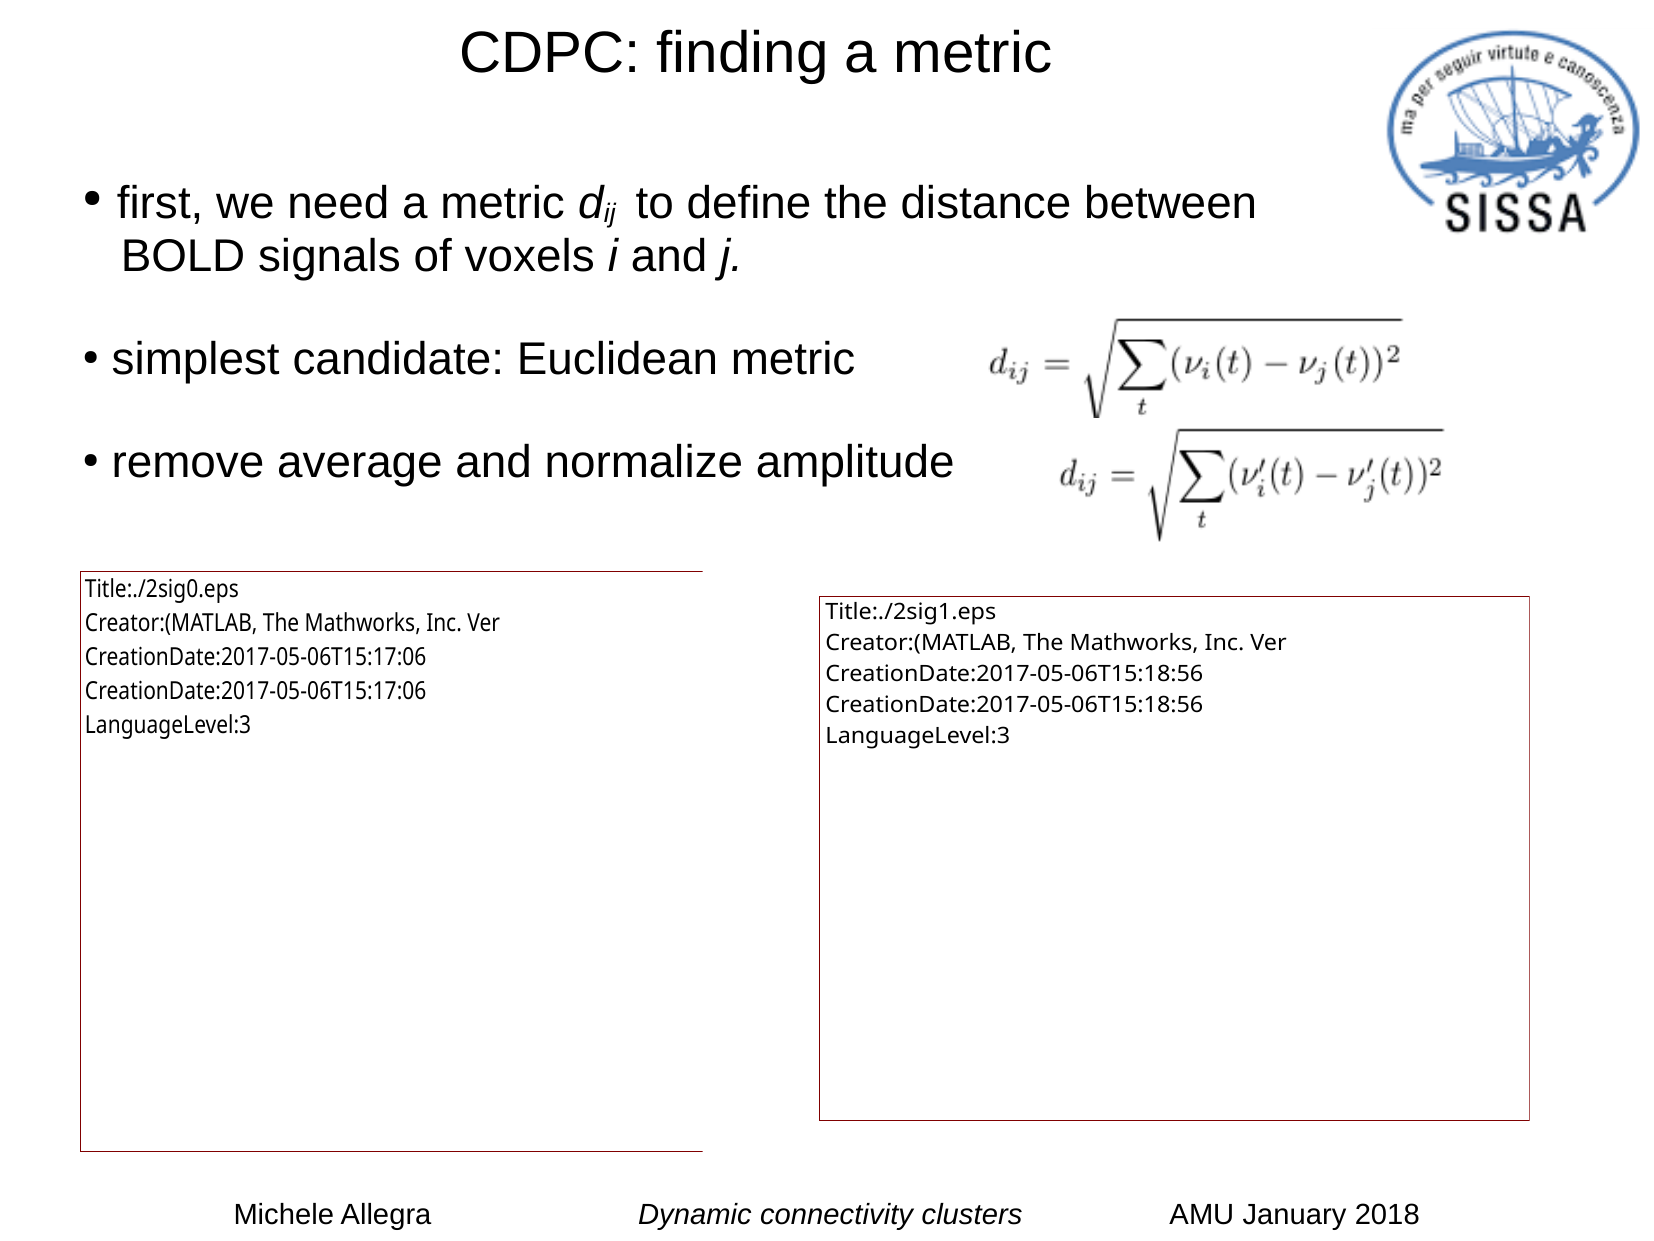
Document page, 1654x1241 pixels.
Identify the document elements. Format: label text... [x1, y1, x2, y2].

subtitle first, we need a metric dij to define the distance between BOLD signals of voxels i and j. simplest candidate: Euclidean metric remove average and normalize amplitude [82, 72, 1538, 1177]
picture [974, 295, 1455, 557]
title Michele Allegra Dynamic connectivity clusters AMU January 2018 [82, 1177, 1572, 1241]
picture [1372, 27, 1654, 238]
picture [817, 594, 1530, 1121]
picture [78, 569, 703, 1152]
text_box [825, 689, 1538, 1128]
title CDPC: finding a metric [212, 0, 1300, 72]
